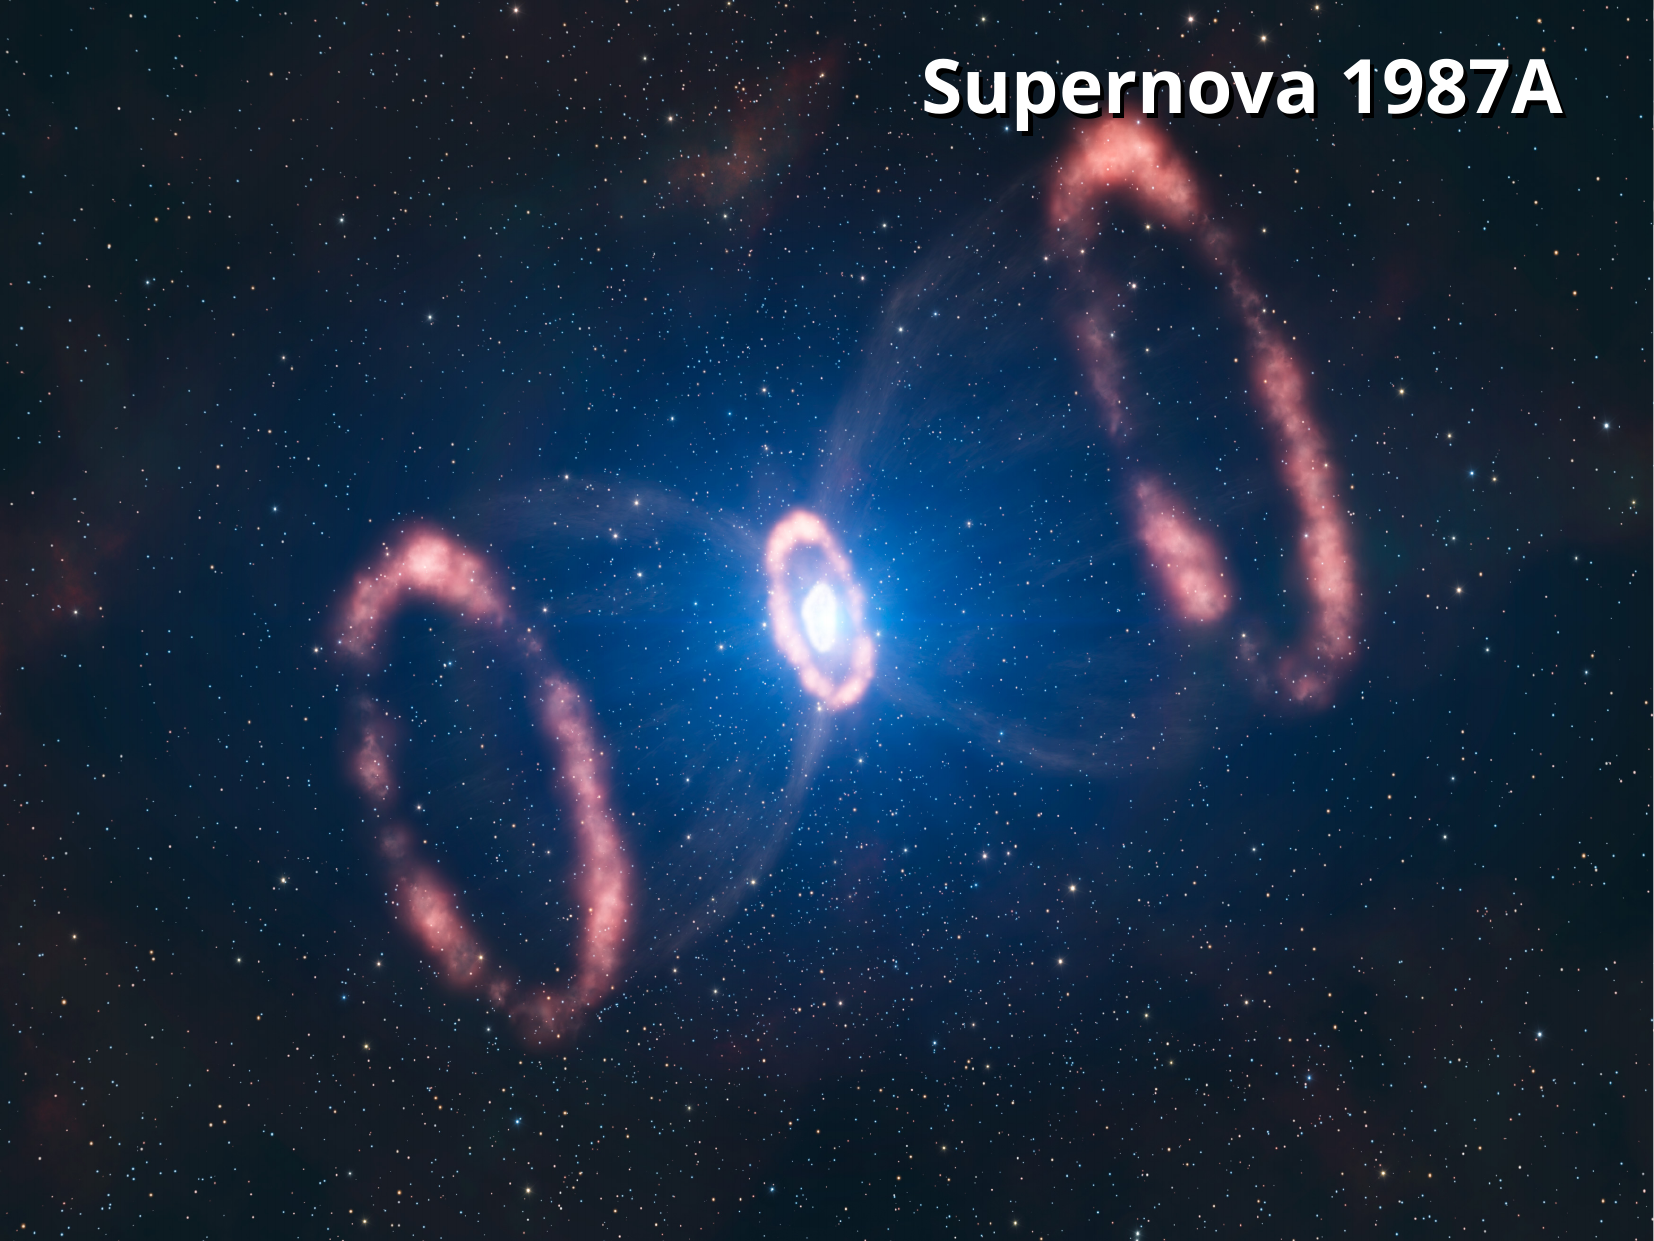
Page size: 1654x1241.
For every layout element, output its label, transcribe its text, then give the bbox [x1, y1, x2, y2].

title Supernova 1987A [75, 19, 1564, 151]
picture [0, 0, 1654, 1241]
